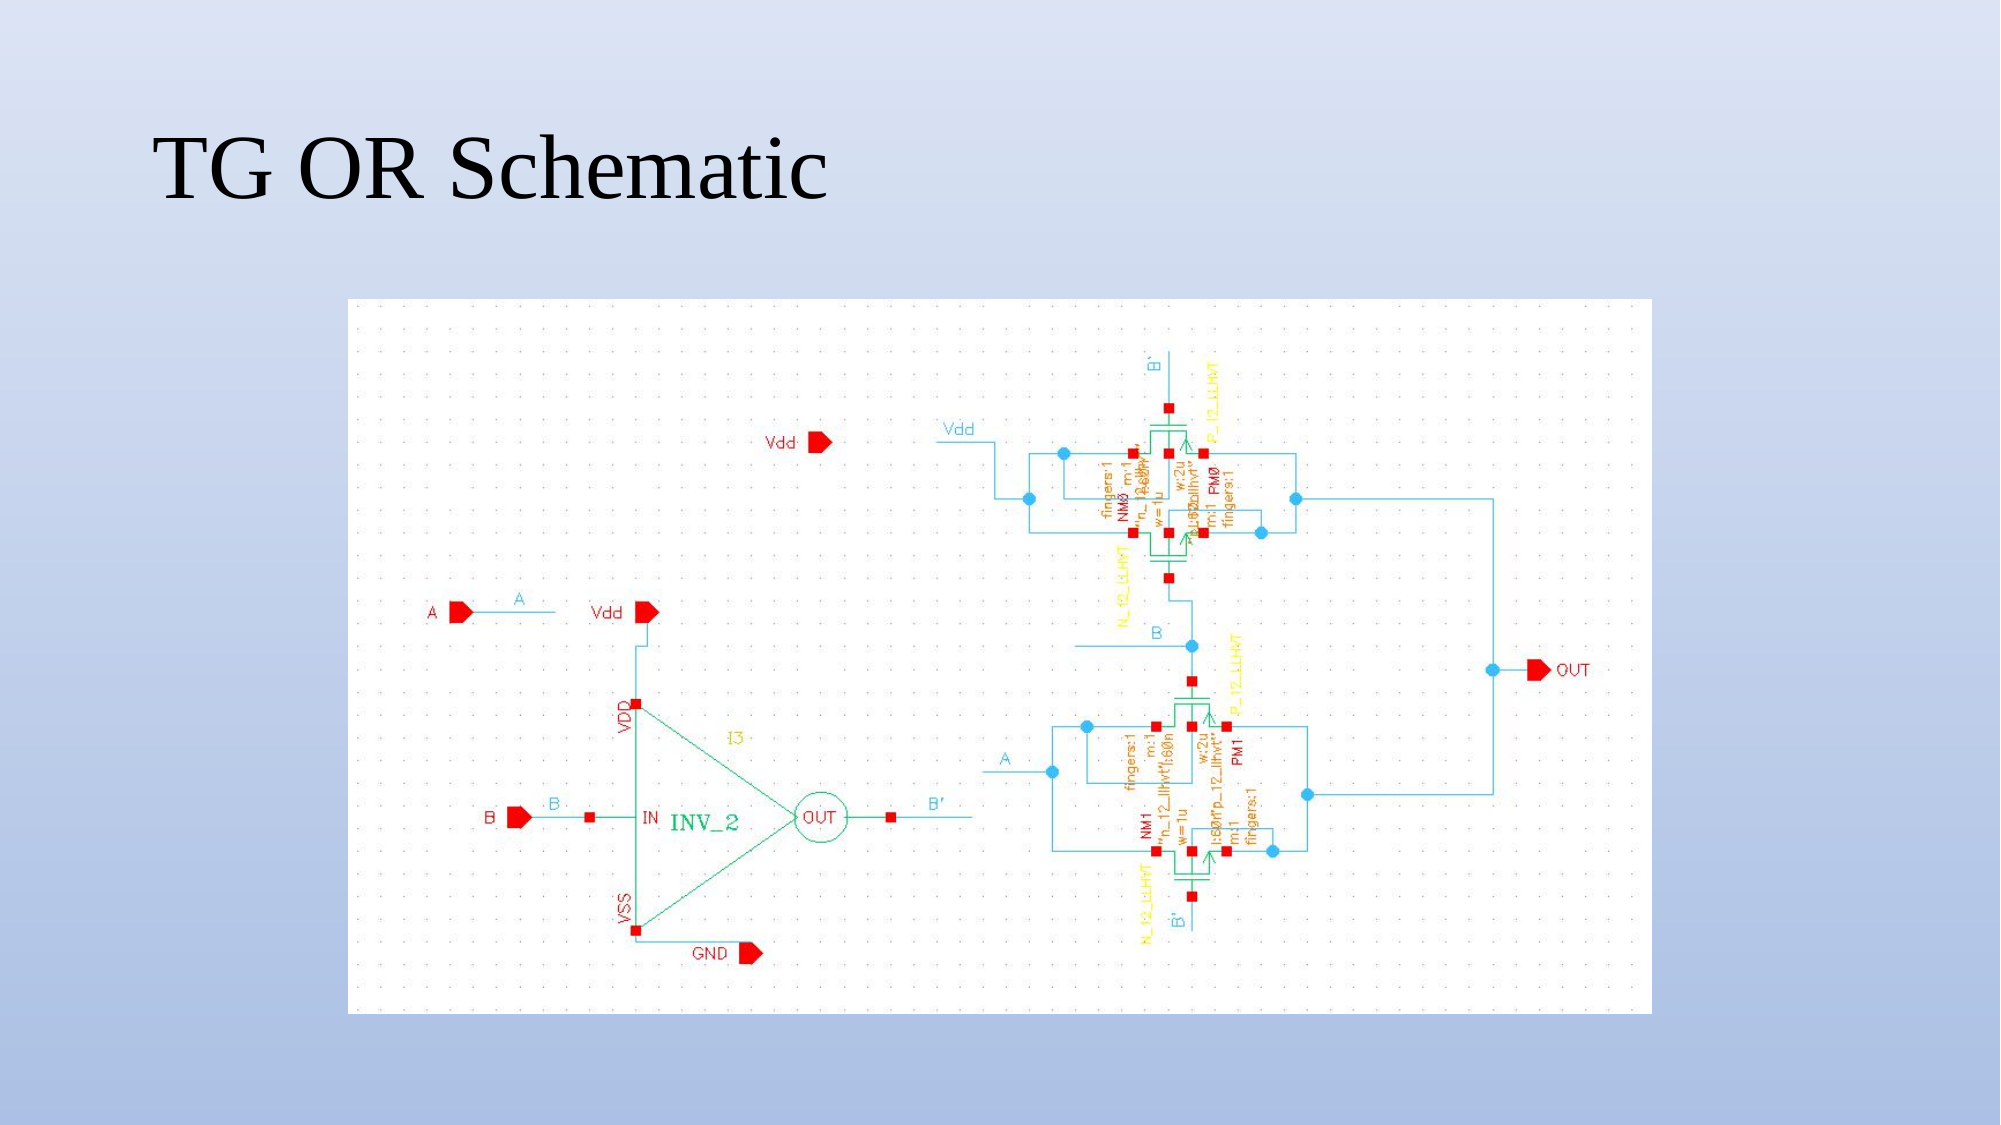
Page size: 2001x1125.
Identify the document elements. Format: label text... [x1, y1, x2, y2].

title TG OR Schematic [137, 59, 1863, 278]
picture [348, 299, 1652, 1014]
